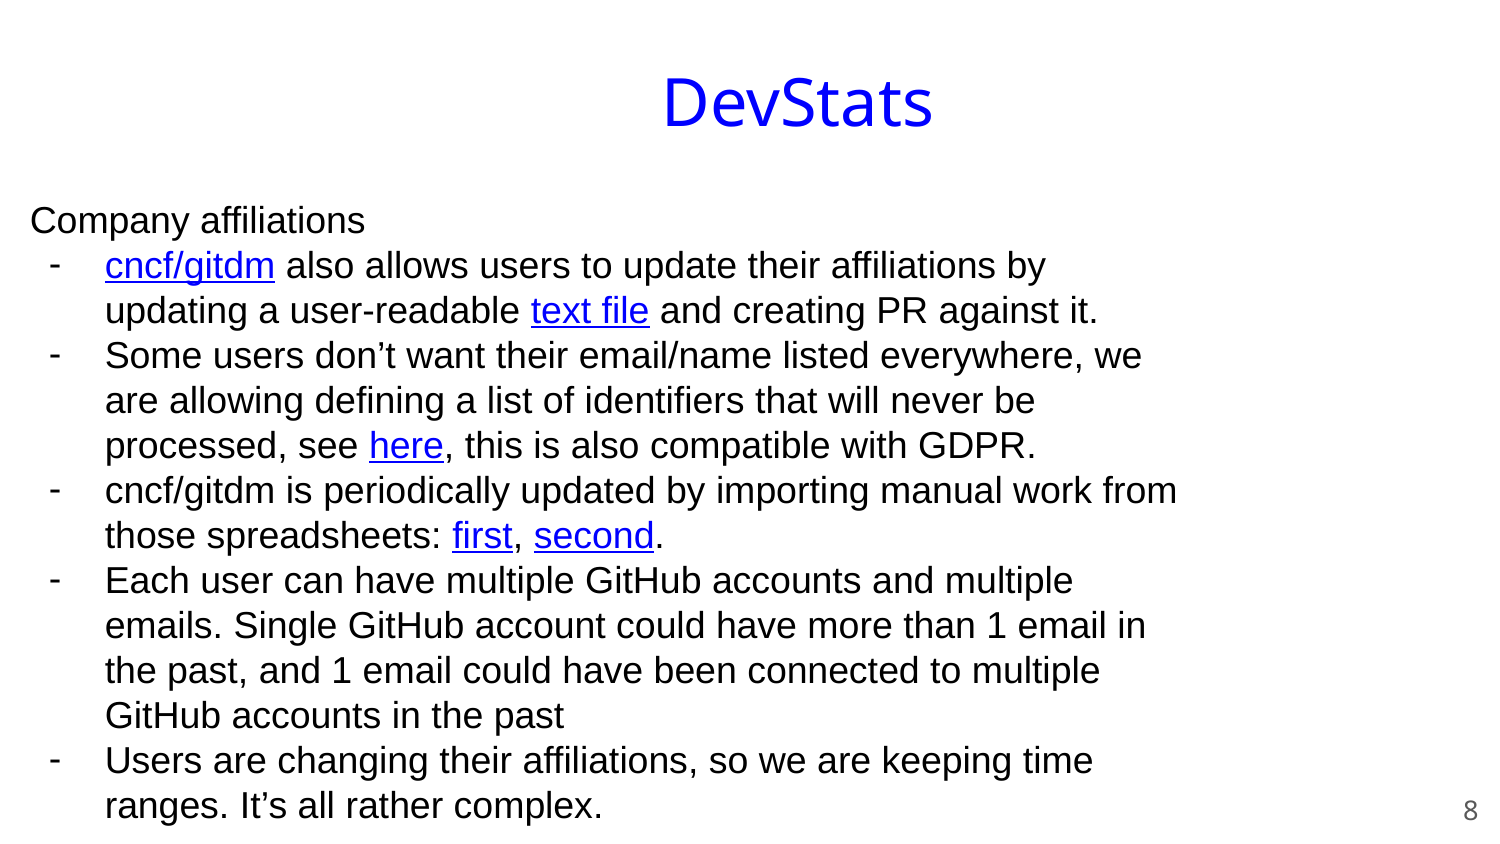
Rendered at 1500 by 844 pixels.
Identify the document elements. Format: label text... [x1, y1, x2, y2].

text_box Company affiliations cncf/gitdm also allows users to update their affiliations by updating a user-readable text file and creating PR against it. Some users don’t want their email/name listed everywhere, we are allowing defining a list of identifiers that will never be processed, see here, this is also compatible with GDPR. cncf/gitdm is periodically updated by importing manual work from those spreadsheets: first, second. Each user can have multiple GitHub accounts and multiple emails. Single GitHub account could have more than 1 email in the past, and 1 email could have been connected to multiple GitHub accounts in the past Users are changing their affiliations, so we are keeping time ranges. It’s all rather complex. [14, 181, 1208, 780]
title DevStats [646, 41, 1208, 159]
slide_number <number> [1403, 779, 1494, 844]
